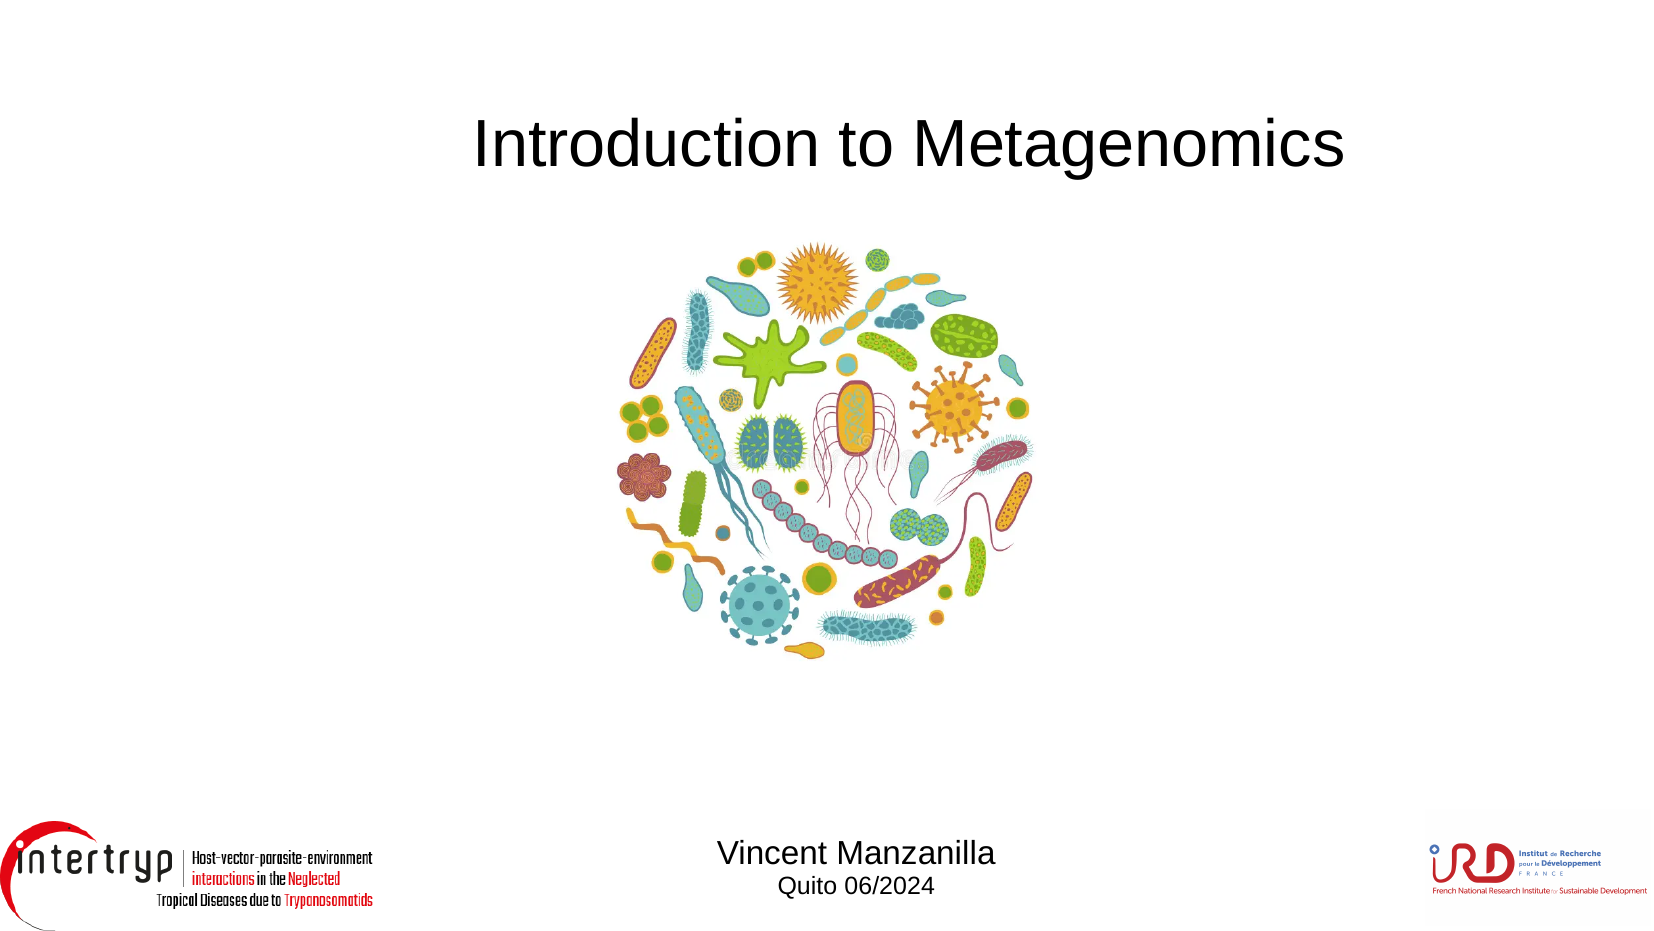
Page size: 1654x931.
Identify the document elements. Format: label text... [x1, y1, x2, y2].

picture [562, 187, 1088, 713]
text_box Vincent Manzanilla Quito 06/2024 [112, 712, 1601, 901]
picture [1425, 809, 1651, 926]
picture [0, 821, 376, 931]
subtitle Introduction to Metagenomics [165, 0, 1654, 465]
